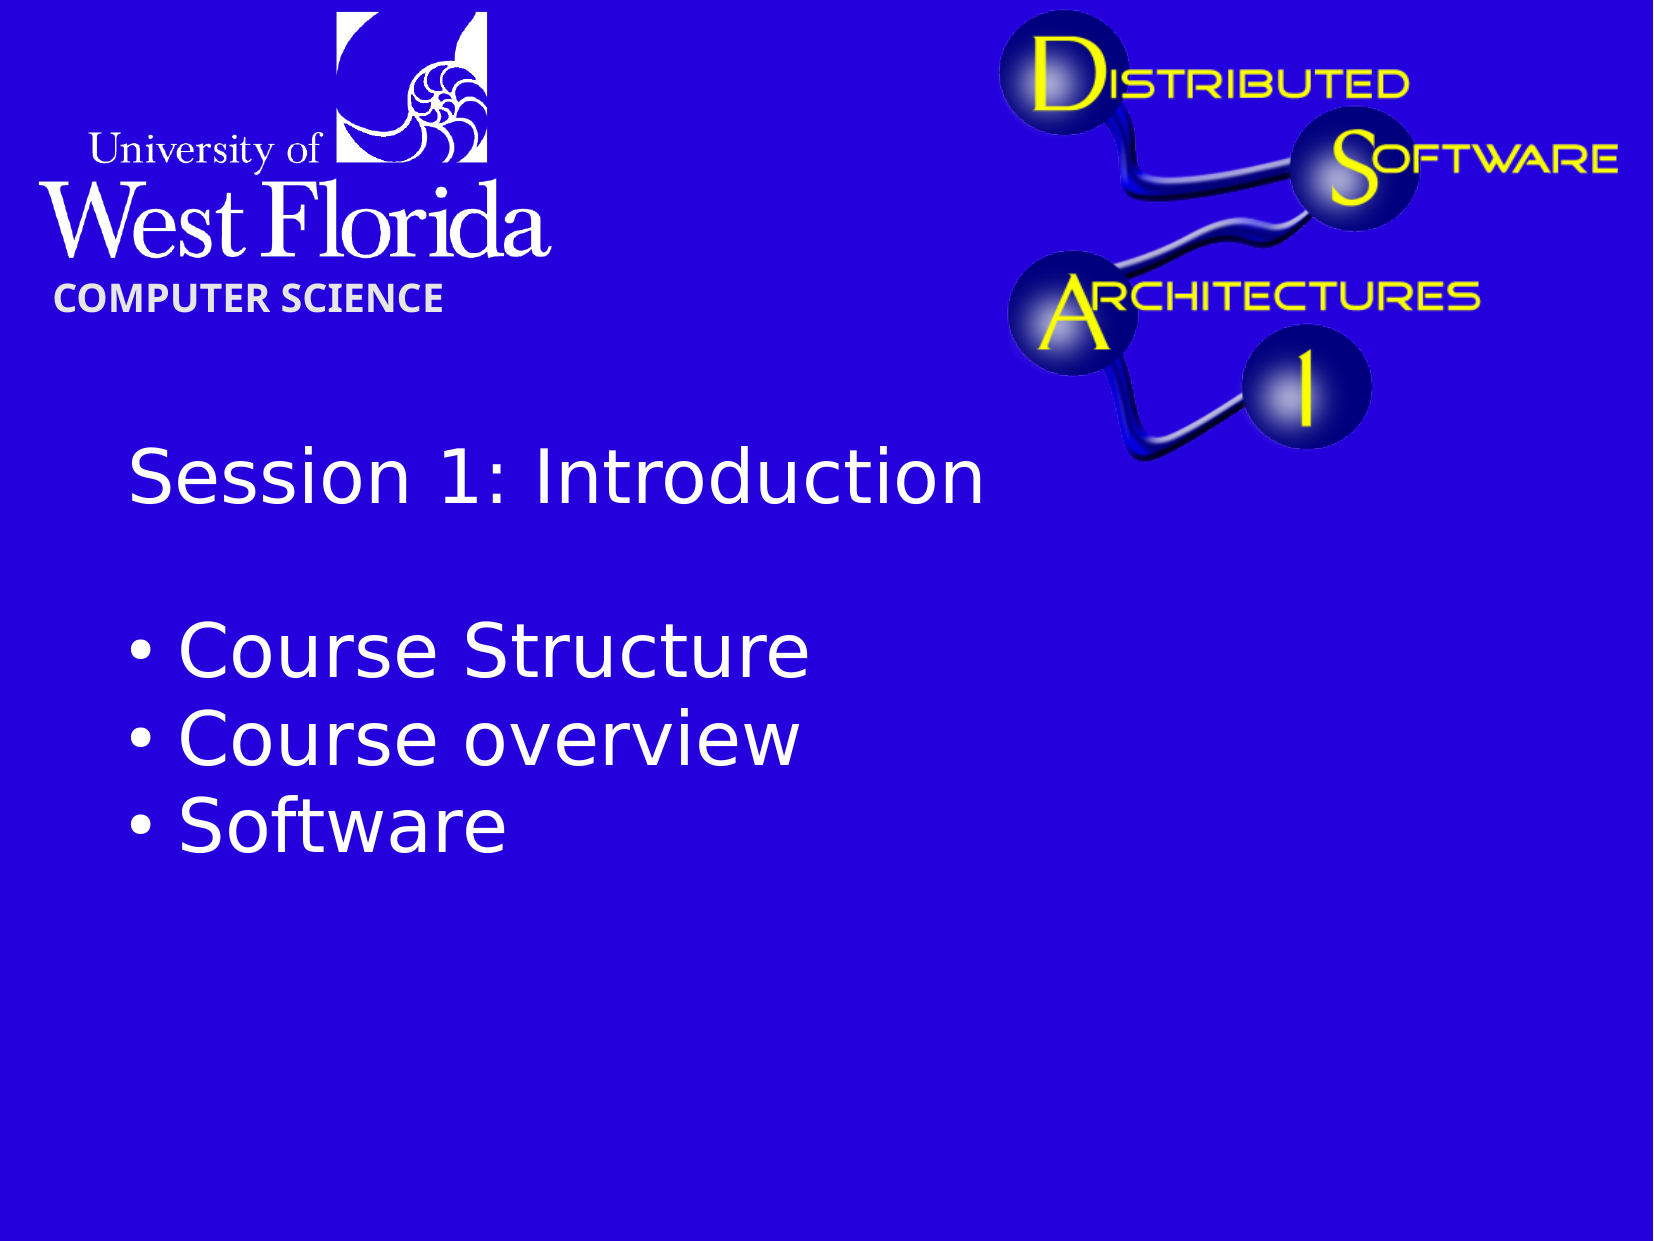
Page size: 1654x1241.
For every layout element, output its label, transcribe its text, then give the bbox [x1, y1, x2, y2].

text_box COMPUTER SCIENCE [37, 262, 563, 334]
picture [37, 0, 559, 262]
picture [910, 0, 1653, 506]
text_box Session 1: Introduction Course Structure Course overview Software [112, 426, 1051, 878]
